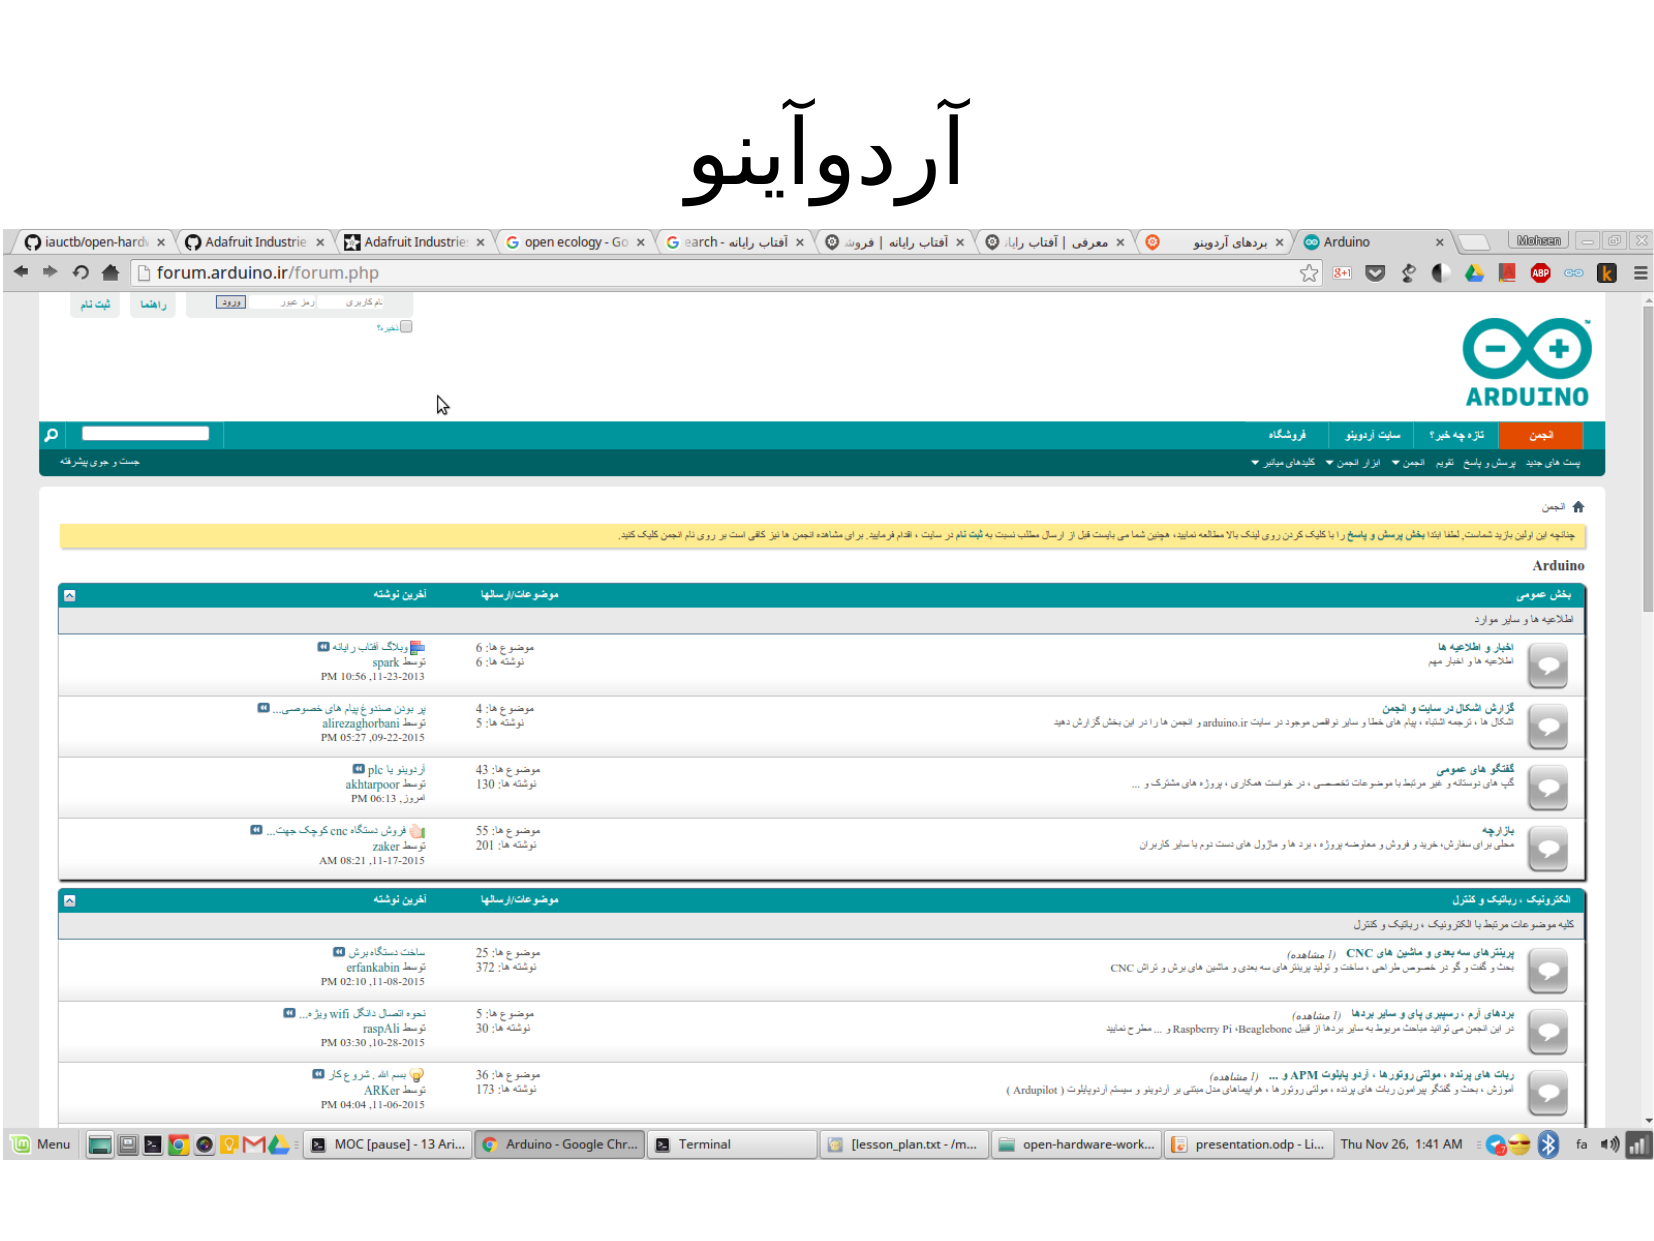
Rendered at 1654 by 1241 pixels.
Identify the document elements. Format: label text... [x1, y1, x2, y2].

picture [3, 229, 1654, 1161]
title آردوآینو [82, 49, 1571, 229]
